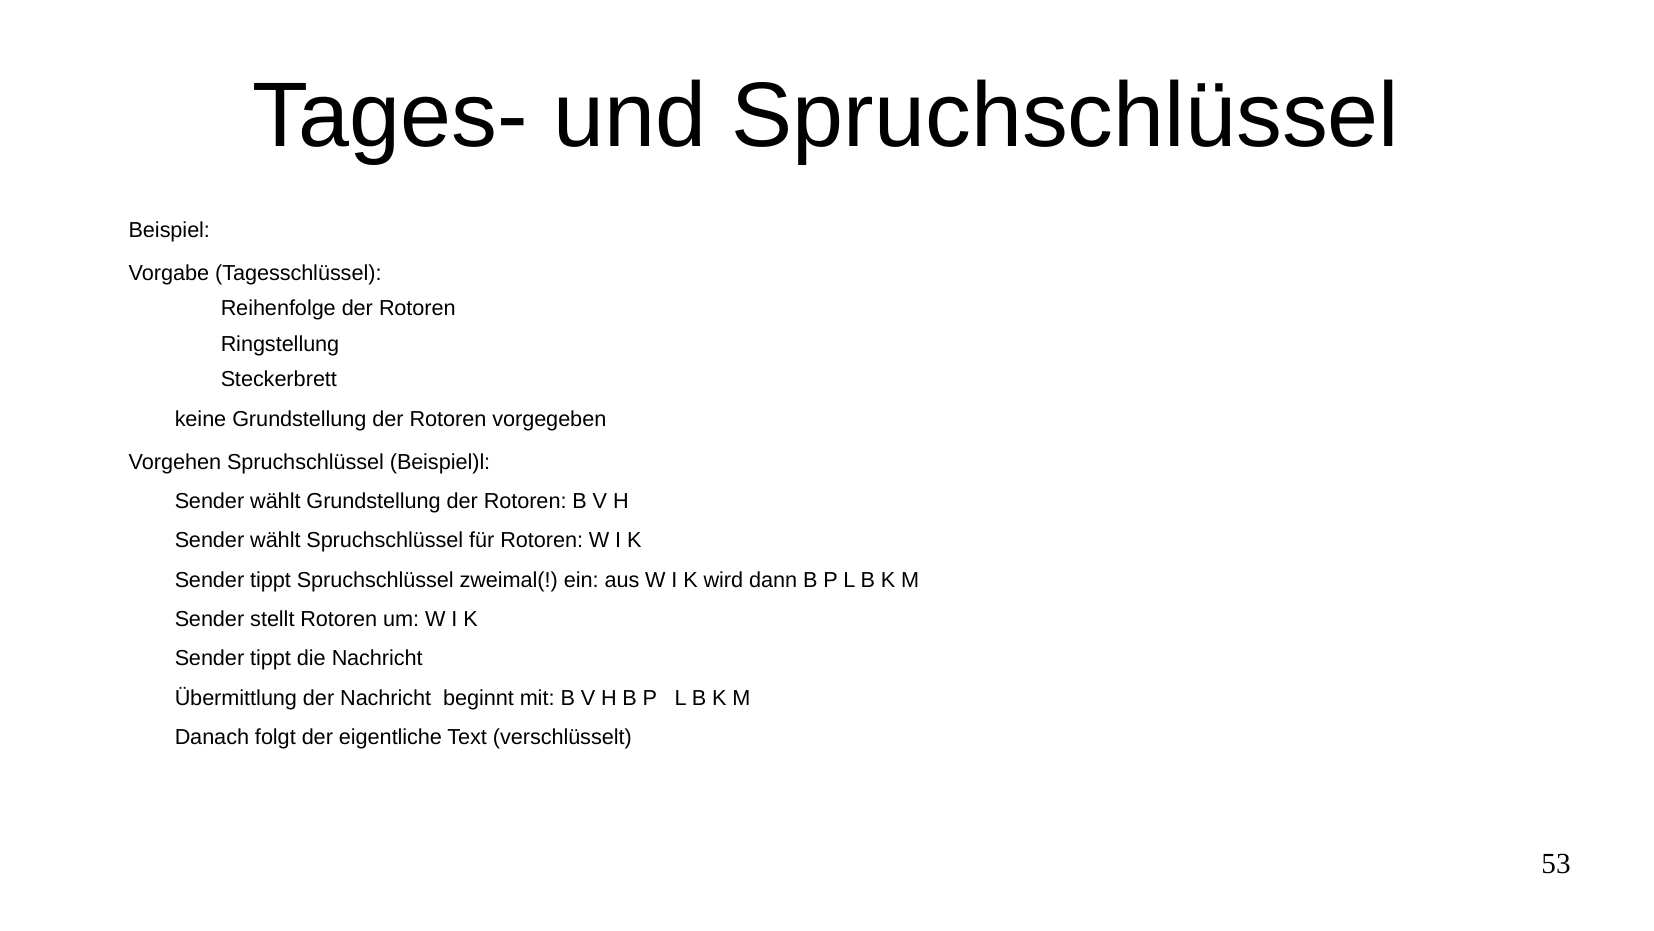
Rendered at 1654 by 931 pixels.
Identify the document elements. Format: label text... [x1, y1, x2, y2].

title Tages- und Spruchschlüssel [82, 37, 1571, 193]
list Beispiel: Vorgabe (Tagesschlüssel): Reihenfolge der Rotoren Ringstellung Steckerbrett keine Grundstellung der Rotoren vorgegeben Vorgehen Spruchschlüssel (Beispiel)l: Sender wählt Grundstellung der Rotoren: B V H Sender wählt Spruchschlüssel für Rotoren: W I K Sender tippt Spruchschlüssel zweimal(!) ein: aus W I K wird dann B P L B K M Sender stellt Rotoren um: W I K Sender tippt die Nachricht Übermittlung der Nachricht beginnt mit: B V H B P L B K M Danach folgt der eigentliche Text (verschlüsselt) [82, 217, 1571, 758]
